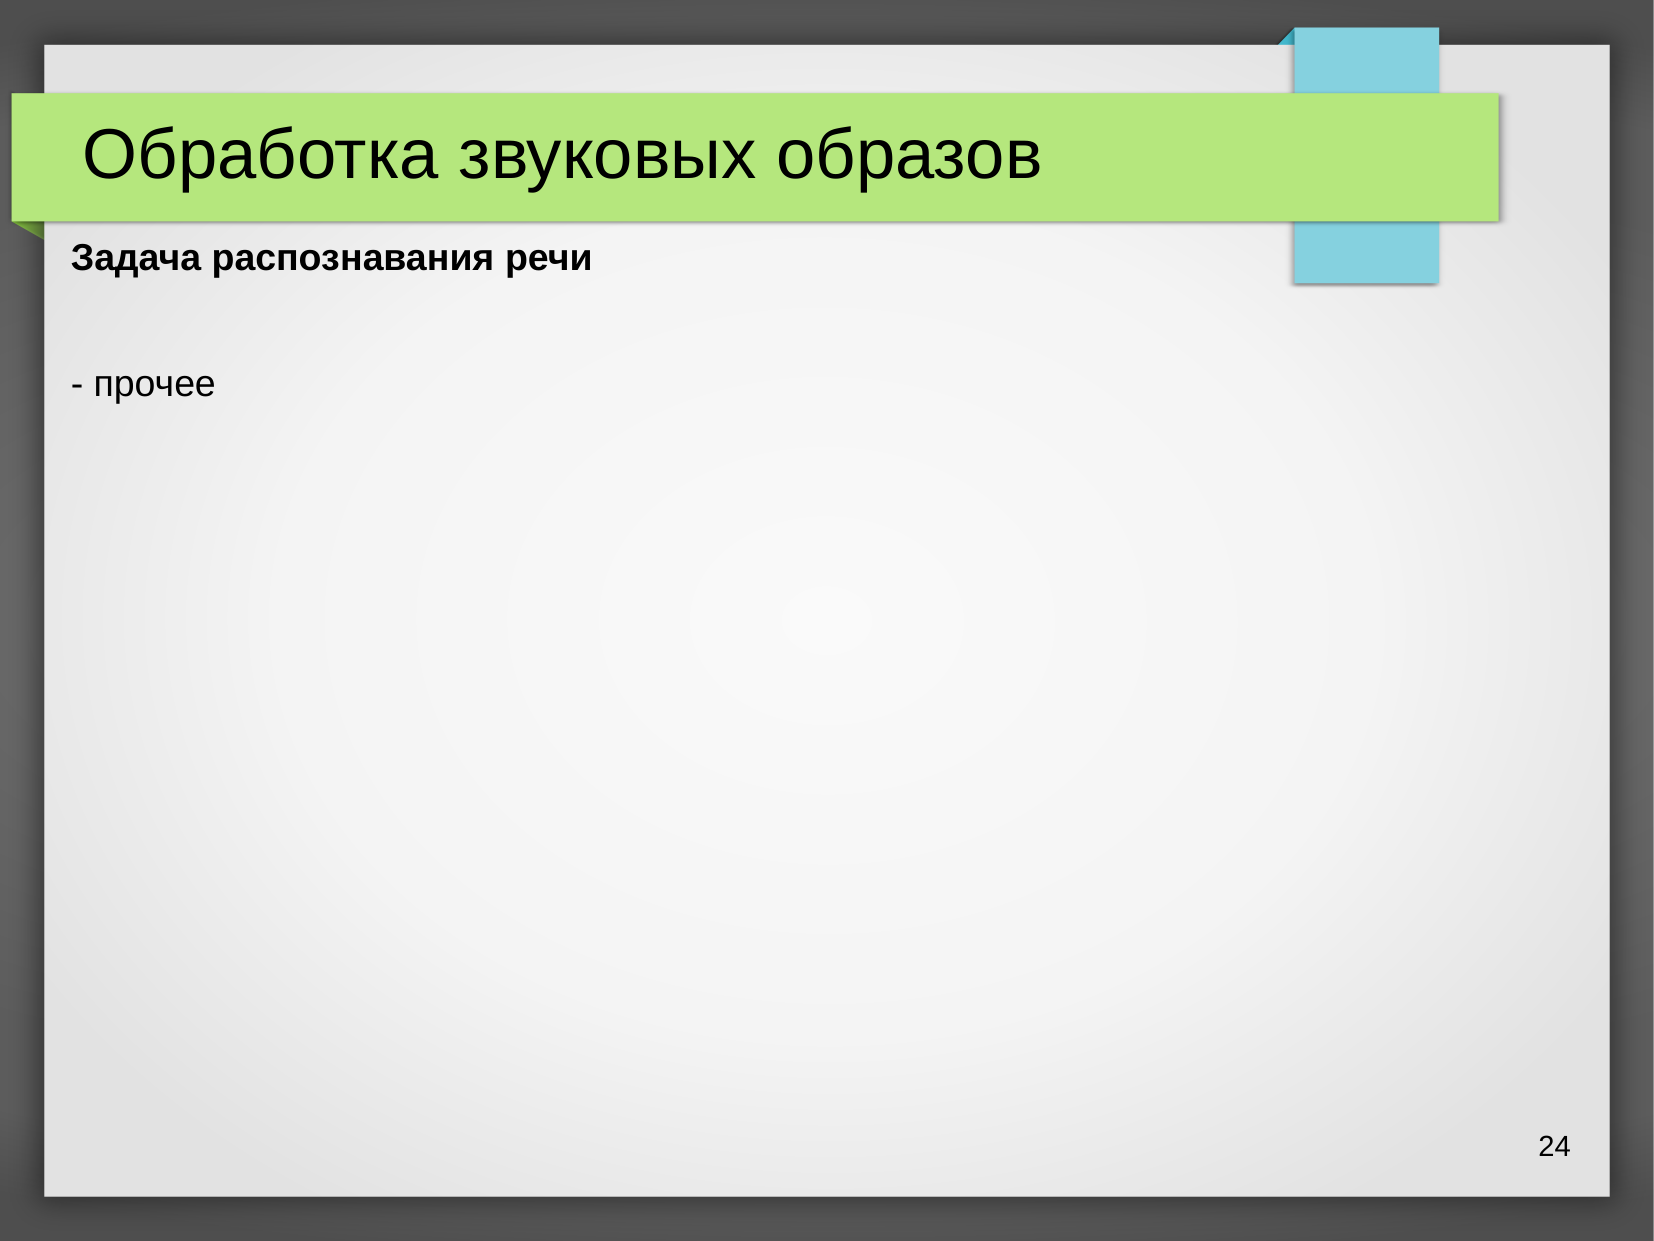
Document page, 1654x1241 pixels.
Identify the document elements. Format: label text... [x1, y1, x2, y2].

picture [0, 0, 1654, 1241]
title Обработка звуковых образов [82, 114, 1406, 194]
text_box Задача распознавания речи - прочее [70, 236, 1264, 591]
